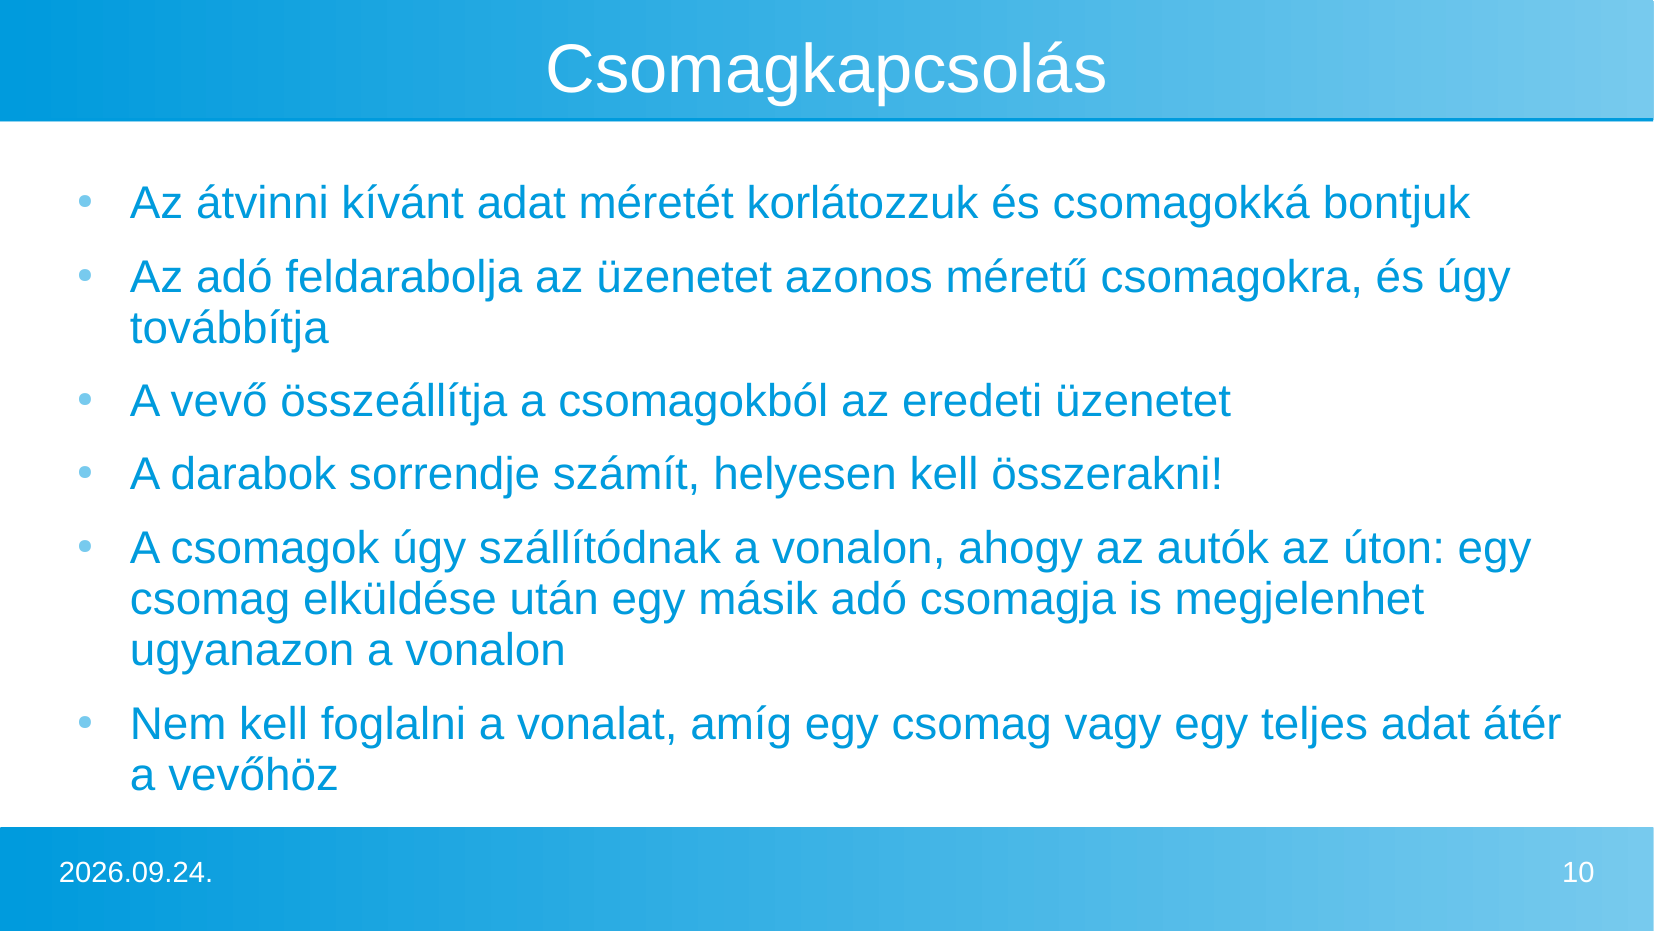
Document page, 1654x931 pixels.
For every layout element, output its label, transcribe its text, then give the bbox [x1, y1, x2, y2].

list Az átvinni kívánt adat méretét korlátozzuk és csomagokká bontjuk Az adó feldarabolja az üzenetet azonos méretű csomagokra, és úgy továbbítja A vevő összeállítja a csomagokból az eredeti üzenetet A darabok sorrendje számít, helyesen kell összerakni! A csomagok úgy szállítódnak a vonalon, ahogy az autók az úton: egy csomag elküldése után egy másik adó csomagja is megjelenhet ugyanazon a vonalon Nem kell foglalni a vonalat, amíg egy csomag vagy egy teljes adat átér a vevőhöz [59, 177, 1595, 768]
title Csomagkapcsolás [59, 29, 1595, 108]
